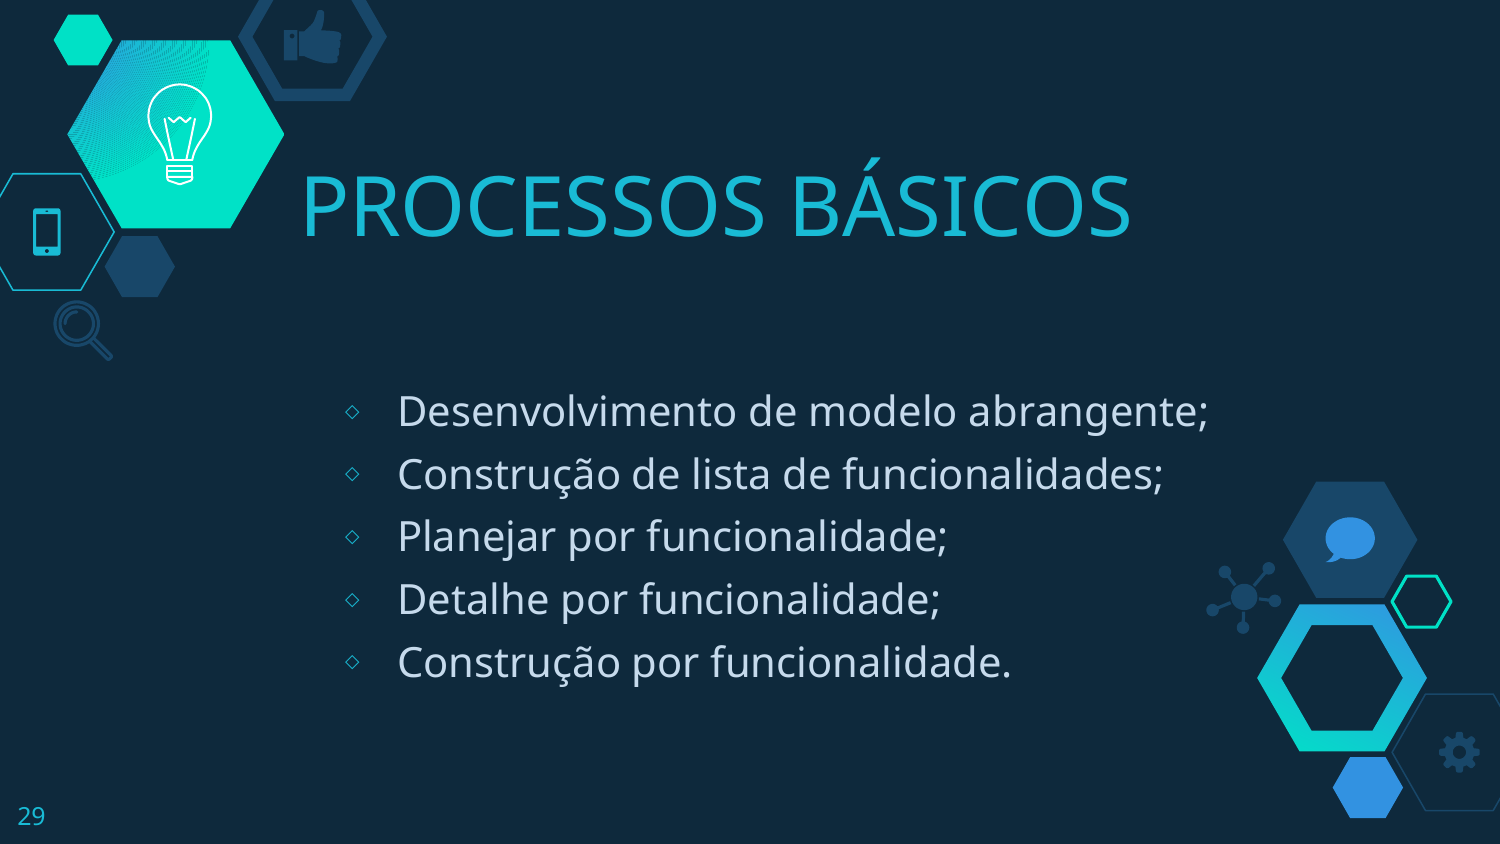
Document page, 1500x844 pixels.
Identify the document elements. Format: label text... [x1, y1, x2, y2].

text_box 29 [2, 785, 93, 844]
title Processos básicos [284, 138, 1270, 245]
list Desenvolvimento de modelo abrangente; Construção de lista de funcionalidades; Planejar por funcionalidade; Detalhe por funcionalidade; Construção por funcionalidade. [284, 369, 1424, 786]
